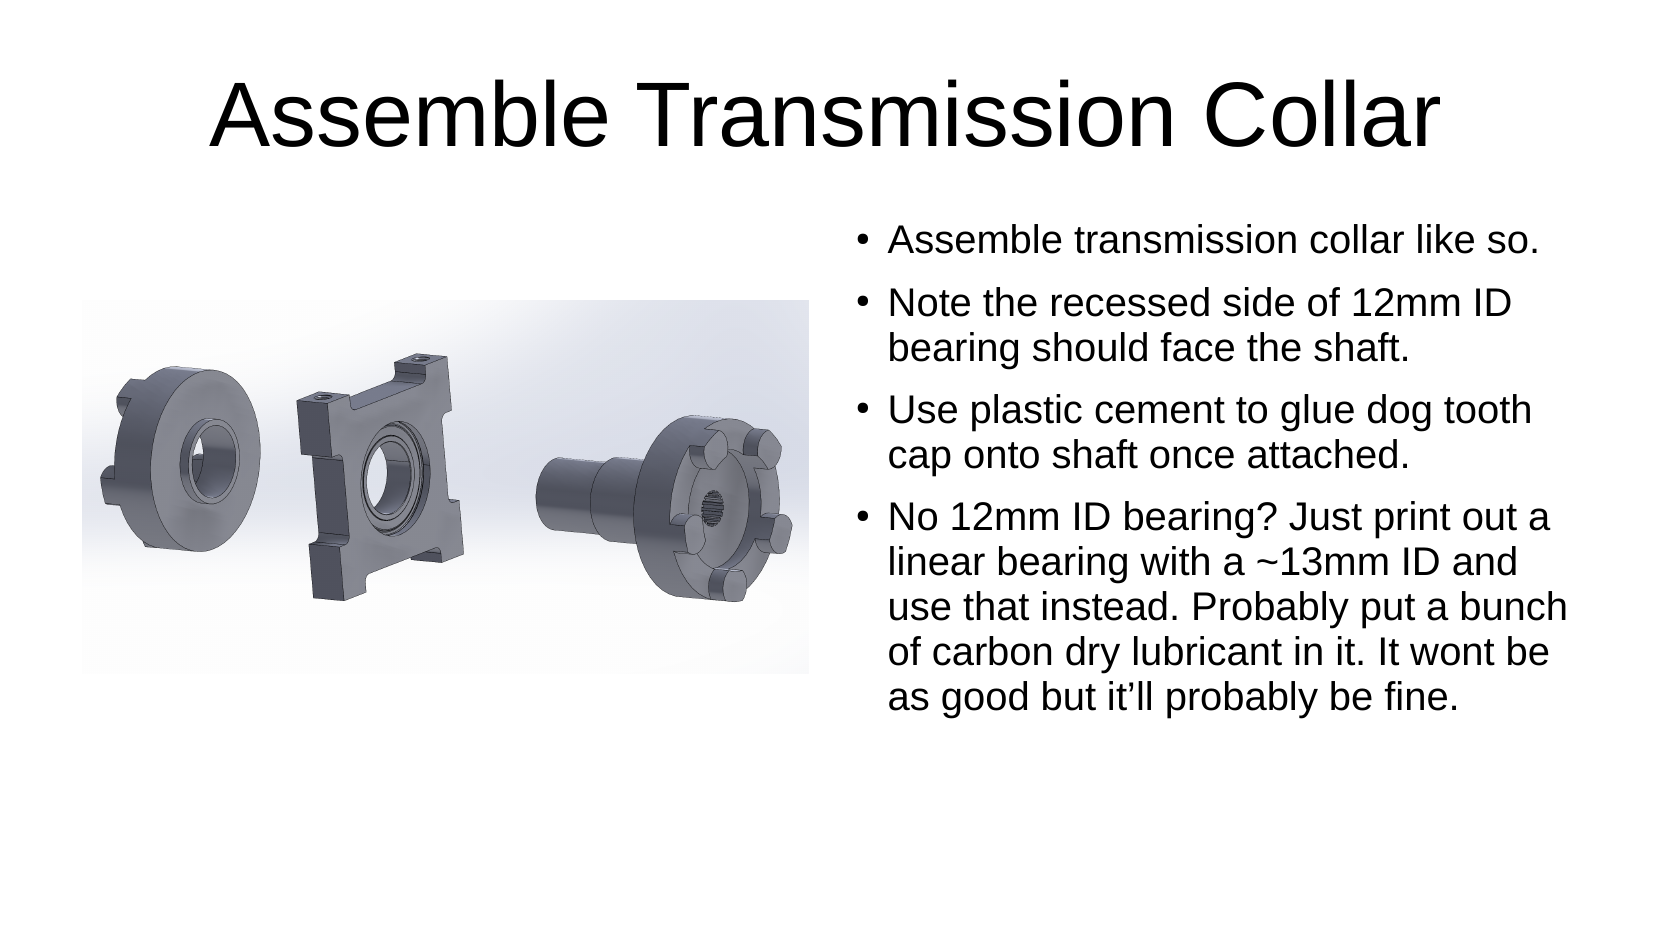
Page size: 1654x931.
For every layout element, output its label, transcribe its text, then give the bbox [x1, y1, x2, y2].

picture [82, 300, 809, 674]
title Assemble Transmission Collar [82, 37, 1571, 193]
list Assemble transmission collar like so. Note the recessed side of 12mm ID bearing should face the shaft. Use plastic cement to glue dog tooth cap onto shaft once attached. No 12mm ID bearing? Just print out a linear bearing with a ~13mm ID and use that instead. Probably put a bunch of carbon dry lubricant in it. It wont be as good but it’ll probably be fine. [845, 217, 1572, 758]
